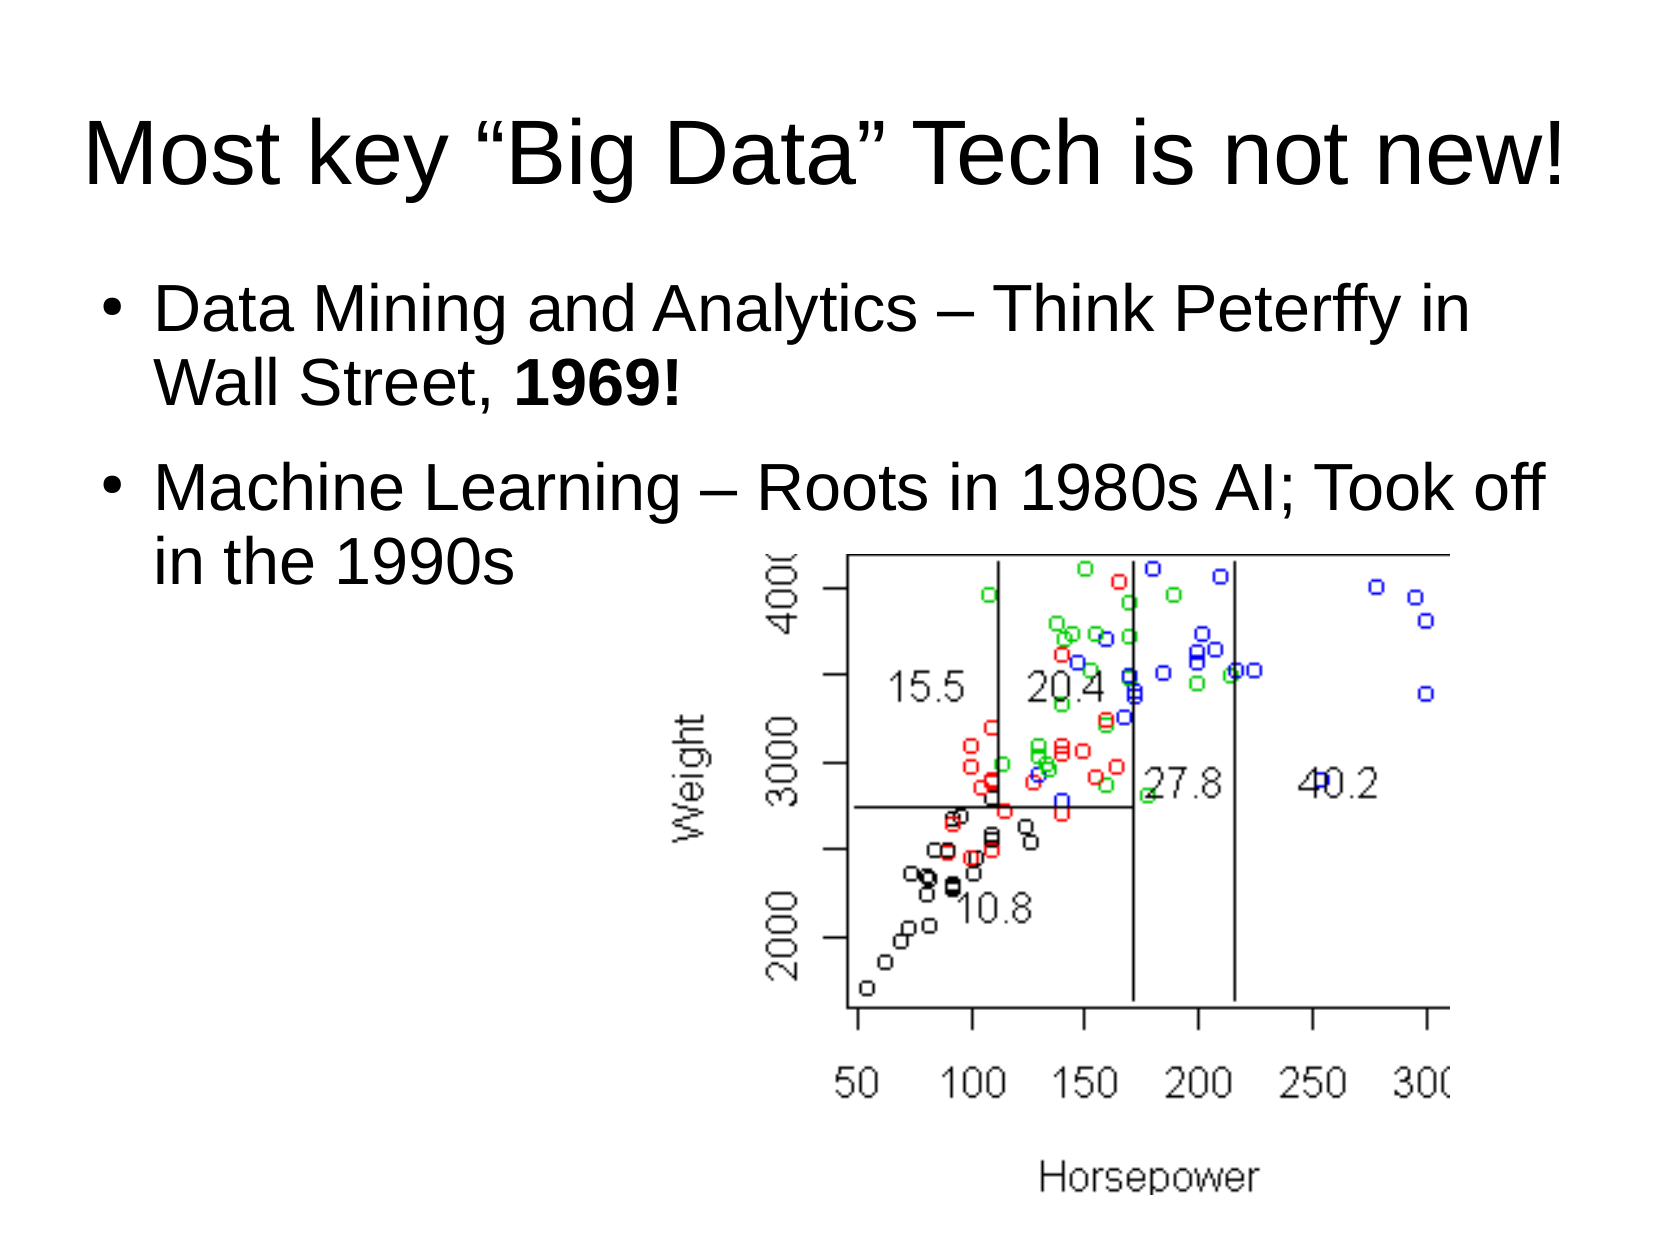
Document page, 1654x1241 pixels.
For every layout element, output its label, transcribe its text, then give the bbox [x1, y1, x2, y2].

title Most key “Big Data” Tech is not new! [82, 49, 1571, 166]
picture [660, 554, 1450, 1195]
list Data Mining and Analytics – Think Peterffy in Wall Street, 1969! Machine Learning – Roots in 1980s AI; Took off in the 1990s [82, 166, 1571, 886]
